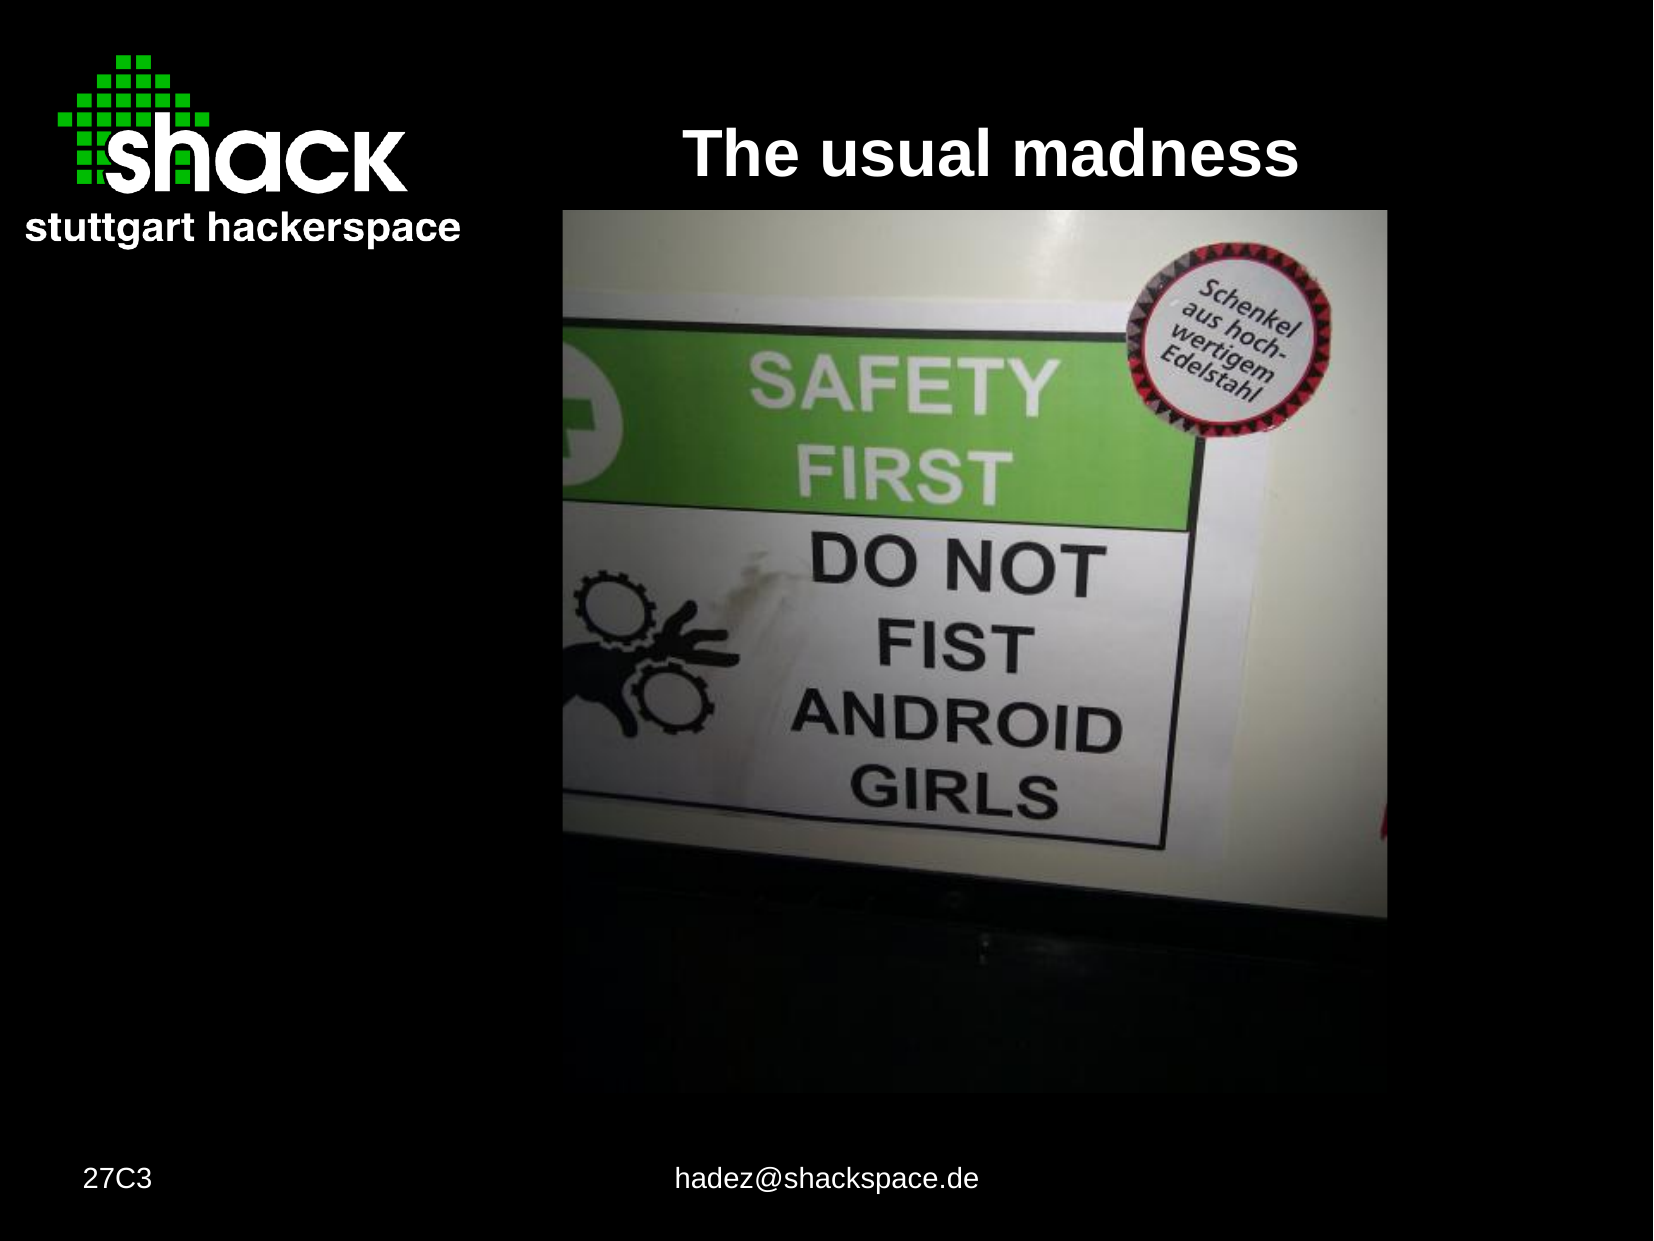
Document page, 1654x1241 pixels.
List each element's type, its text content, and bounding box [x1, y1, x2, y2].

picture [562, 210, 1388, 1093]
picture [8, 47, 477, 257]
title The usual madness [412, 49, 1571, 257]
